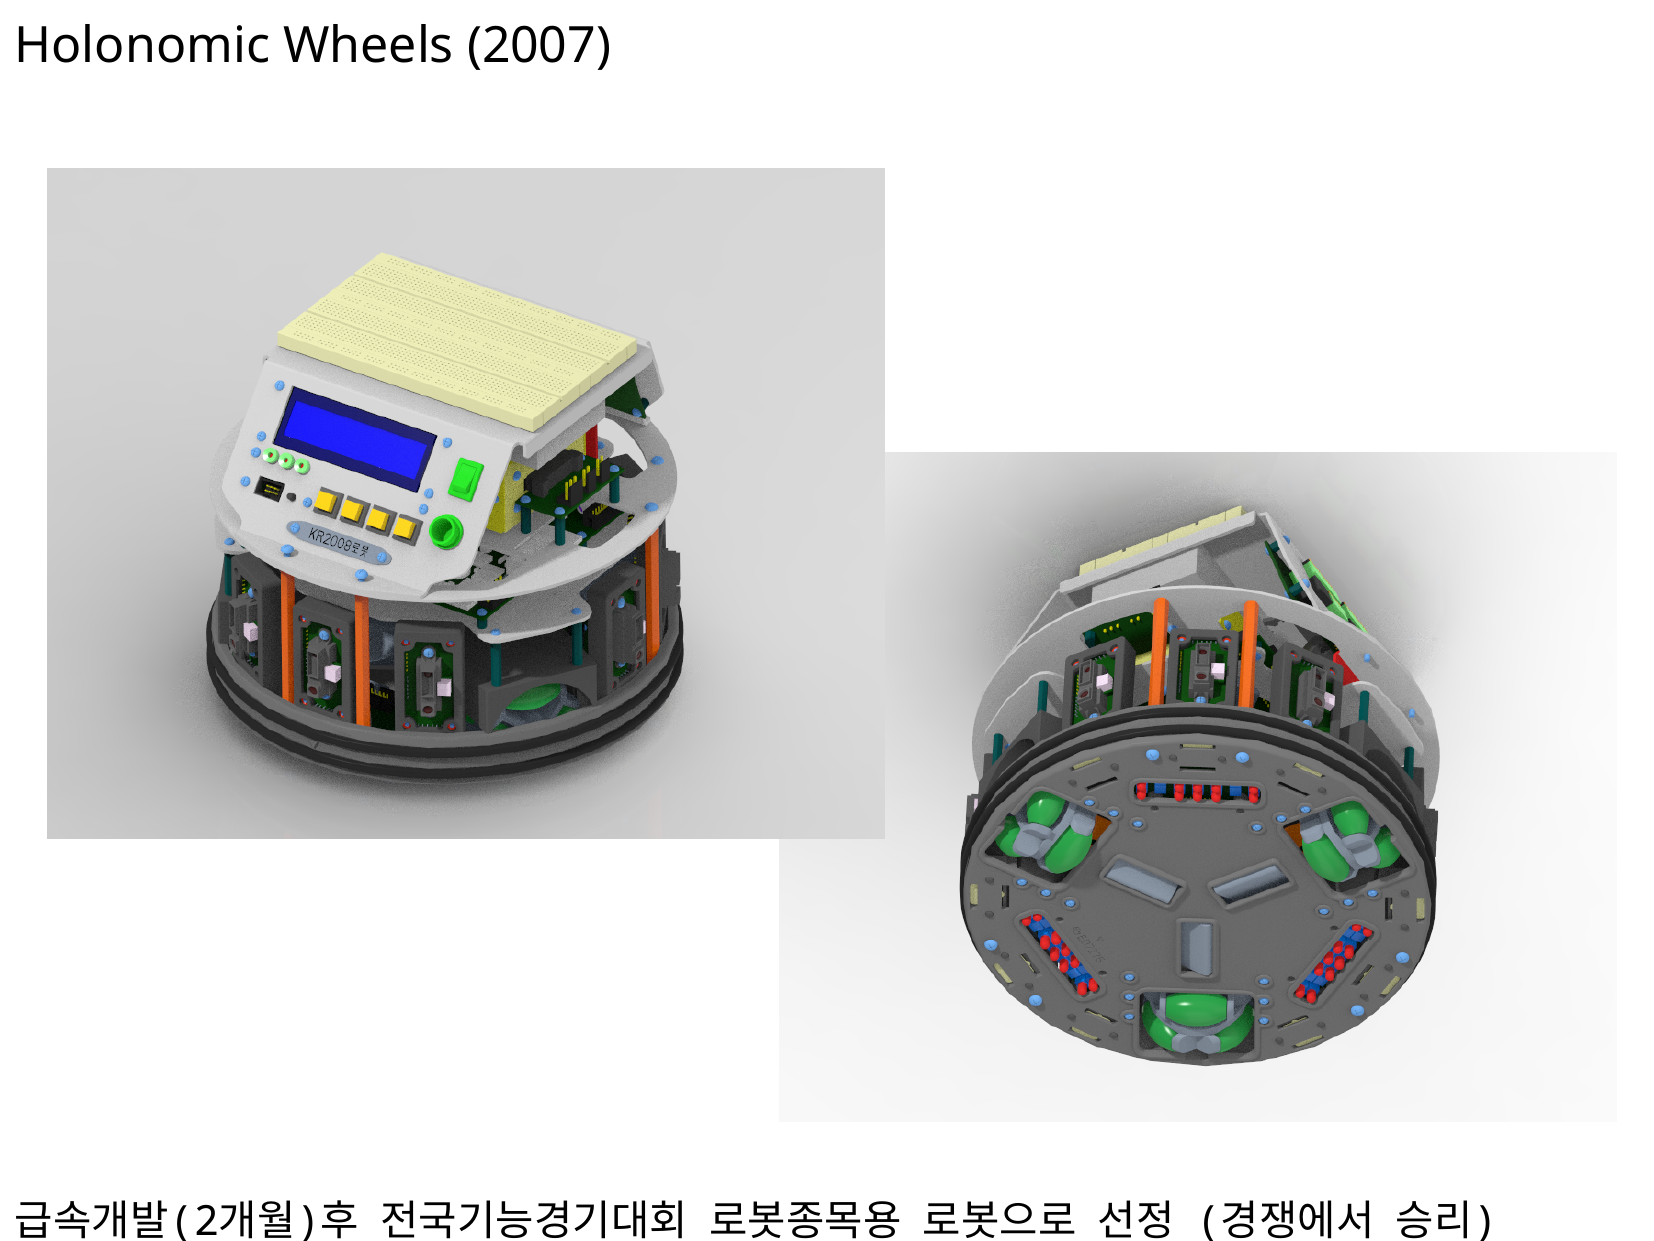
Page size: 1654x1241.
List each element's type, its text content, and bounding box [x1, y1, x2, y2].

text_box 급속개발(2개월)후 전국기능경기대회 로봇종목용 로봇으로 선정 (경쟁에서 승리) [0, 1071, 1654, 1241]
picture [47, 168, 1617, 1071]
text_box Holonomic Wheels (2007) [0, 0, 1654, 88]
